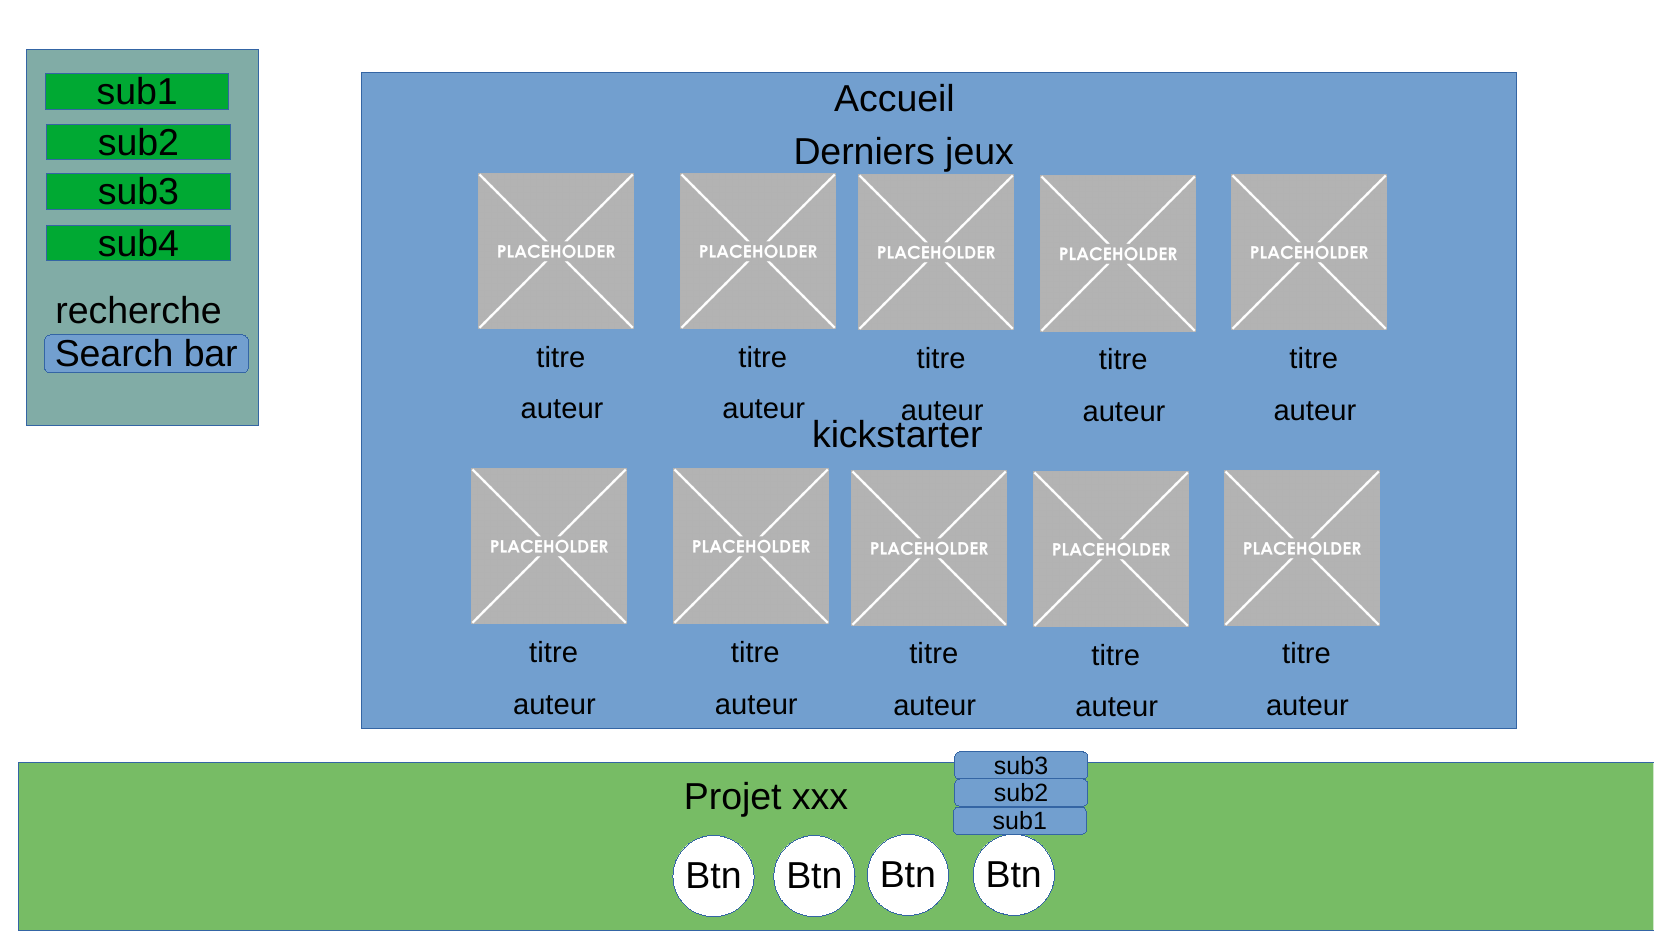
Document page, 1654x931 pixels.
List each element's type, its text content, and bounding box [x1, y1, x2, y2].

picture [673, 468, 829, 624]
text_box kickstarter [797, 406, 1097, 463]
text_box auteur [707, 385, 846, 433]
text_box Accueil [819, 70, 1654, 127]
picture [1040, 175, 1196, 332]
text_box sub2 [954, 779, 1088, 807]
text_box [18, 762, 1654, 931]
text_box titre [716, 628, 854, 677]
text_box Search bar [44, 334, 249, 373]
text_box recherche [40, 281, 243, 381]
text_box titre [521, 333, 660, 382]
text_box sub2 [46, 124, 231, 160]
picture [478, 173, 634, 329]
text_box Btn [867, 834, 949, 916]
text_box auteur [1251, 681, 1390, 730]
picture [680, 173, 836, 329]
text_box titre [1267, 630, 1406, 678]
text_box auteur [878, 681, 1017, 730]
text_box Btn [672, 835, 755, 917]
text_box auteur [1068, 387, 1206, 436]
text_box auteur [1060, 682, 1199, 731]
text_box Projet xxx [669, 767, 959, 825]
text_box Btn [773, 835, 856, 917]
text_box sub3 [954, 751, 1088, 779]
text_box [361, 72, 1517, 729]
text_box titre [901, 334, 1040, 383]
text_box auteur [886, 386, 1024, 434]
picture [1231, 174, 1387, 330]
text_box sub3 [46, 173, 231, 210]
text_box Derniers jeux [778, 122, 1078, 180]
text_box titre [1274, 334, 1413, 383]
picture [1224, 470, 1380, 626]
picture [471, 468, 627, 624]
picture [851, 470, 1007, 626]
text_box auteur [498, 680, 637, 729]
text_box titre [1083, 336, 1222, 384]
text_box sub4 [46, 225, 231, 261]
text_box titre [1076, 631, 1215, 679]
text_box titre [723, 333, 862, 382]
text_box auteur [700, 680, 838, 729]
text_box sub1 [45, 73, 229, 110]
text_box sub1 [953, 807, 1087, 835]
text_box Btn [973, 835, 1055, 916]
text_box auteur [1258, 386, 1397, 434]
picture [1033, 471, 1189, 627]
text_box titre [514, 628, 653, 677]
picture [858, 174, 1014, 330]
text_box auteur [505, 385, 644, 433]
text_box [26, 49, 259, 426]
text_box titre [894, 630, 1033, 678]
